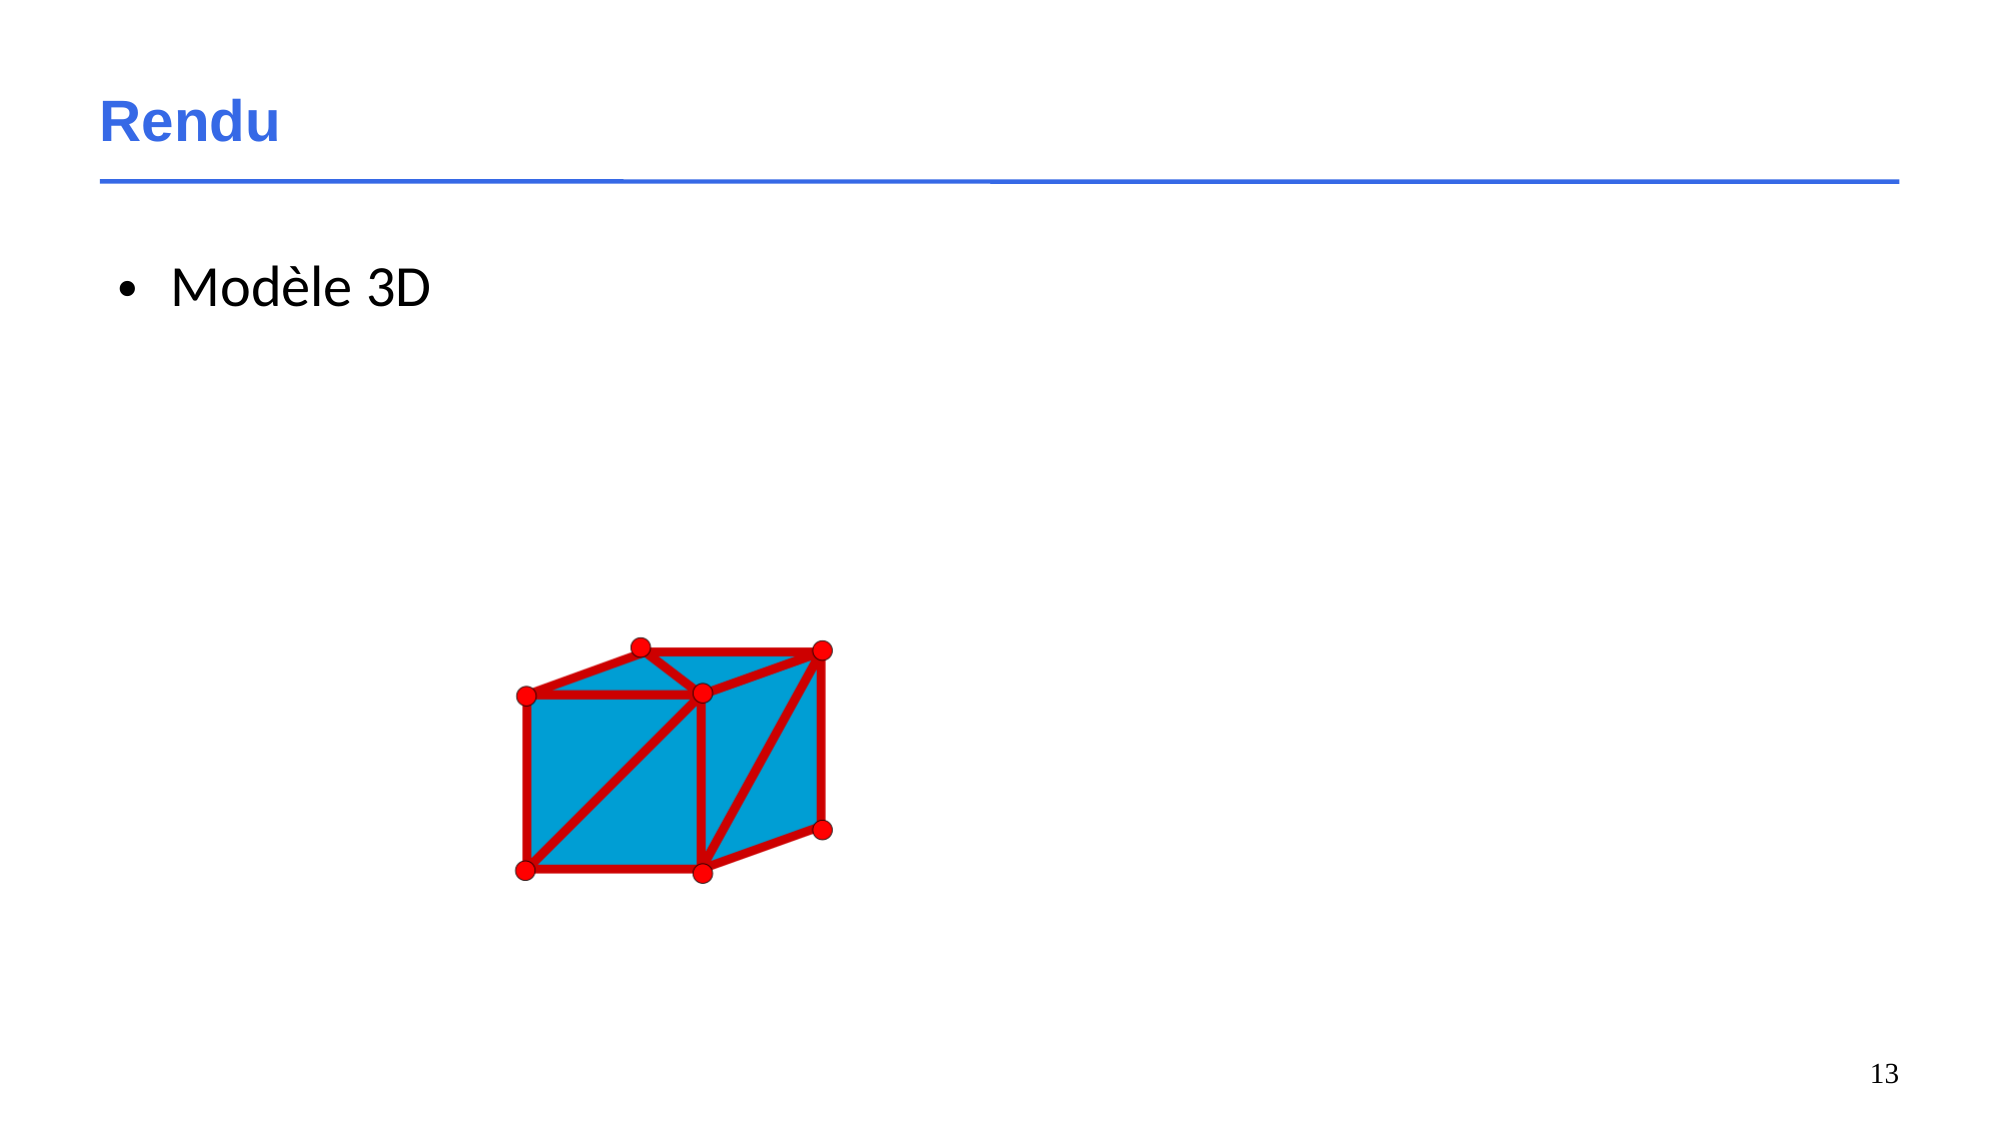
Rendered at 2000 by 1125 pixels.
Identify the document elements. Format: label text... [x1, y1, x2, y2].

title Rendu [99, 27, 1900, 215]
list Modèle 3D [99, 263, 1900, 976]
picture [150, 394, 1021, 938]
